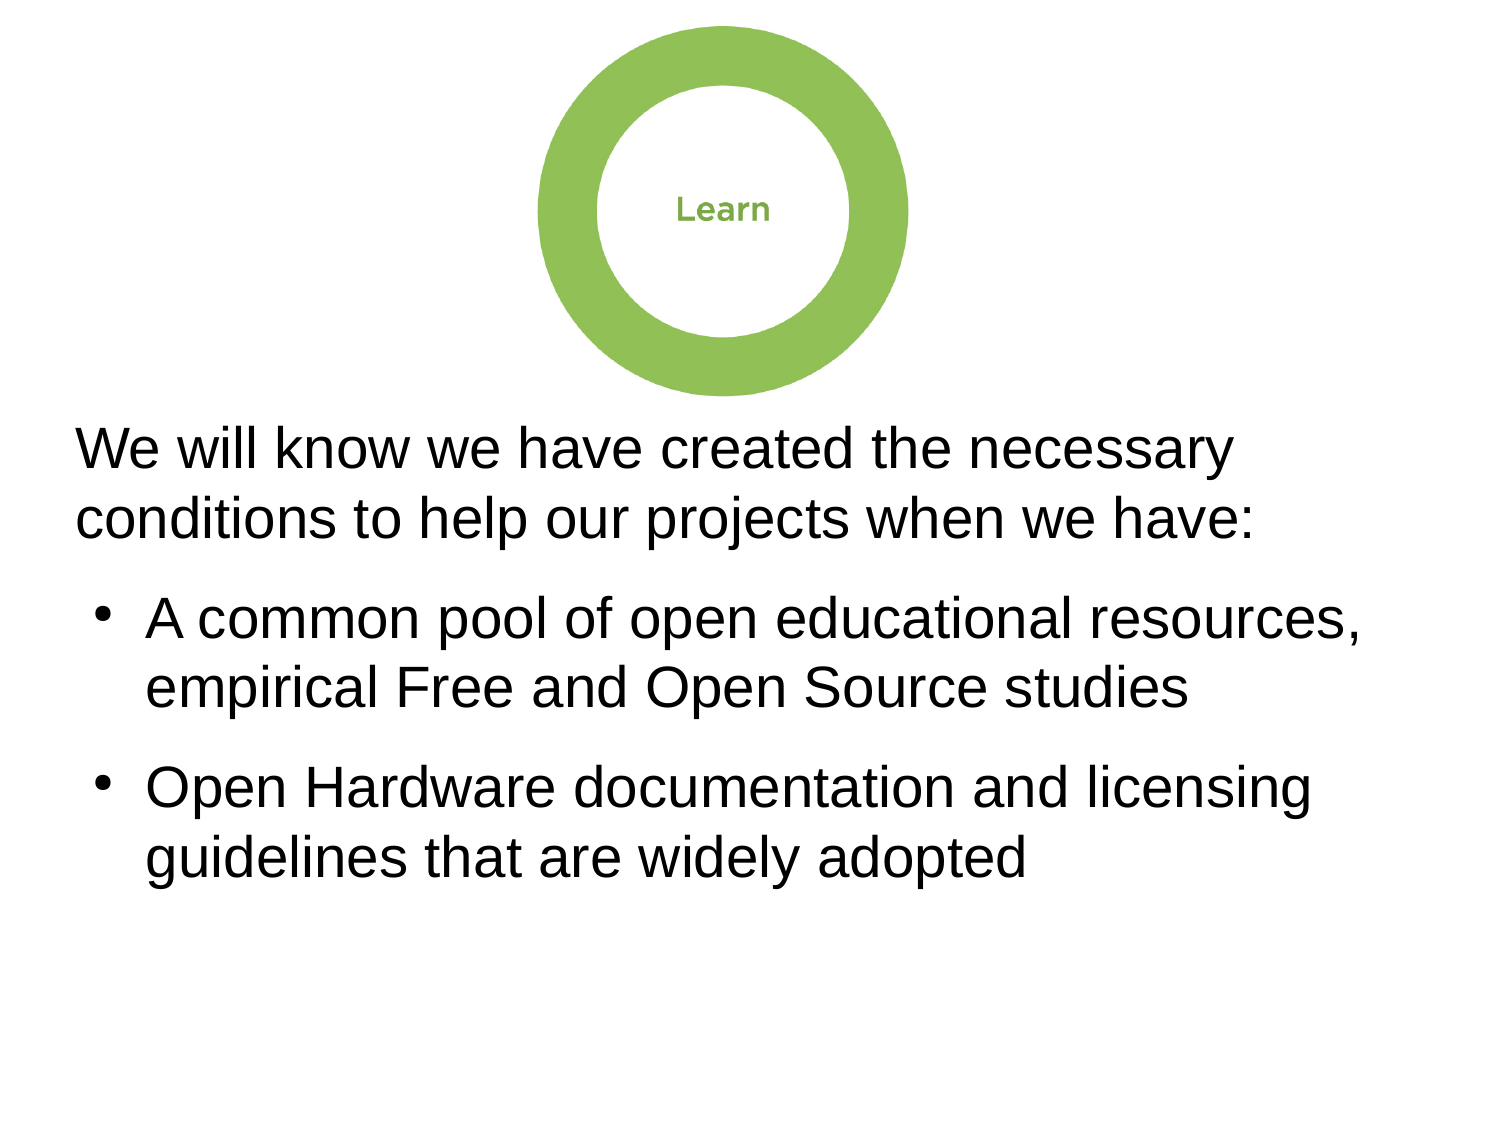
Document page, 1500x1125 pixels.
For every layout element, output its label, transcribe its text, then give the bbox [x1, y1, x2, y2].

list We will know we have created the necessary conditions to help our projects when we have: A common pool of open educational resources, empirical Free and Open Source studies Open Hardware documentation and licensing guidelines that are widely adopted [75, 410, 1425, 1063]
picture [524, 9, 922, 411]
